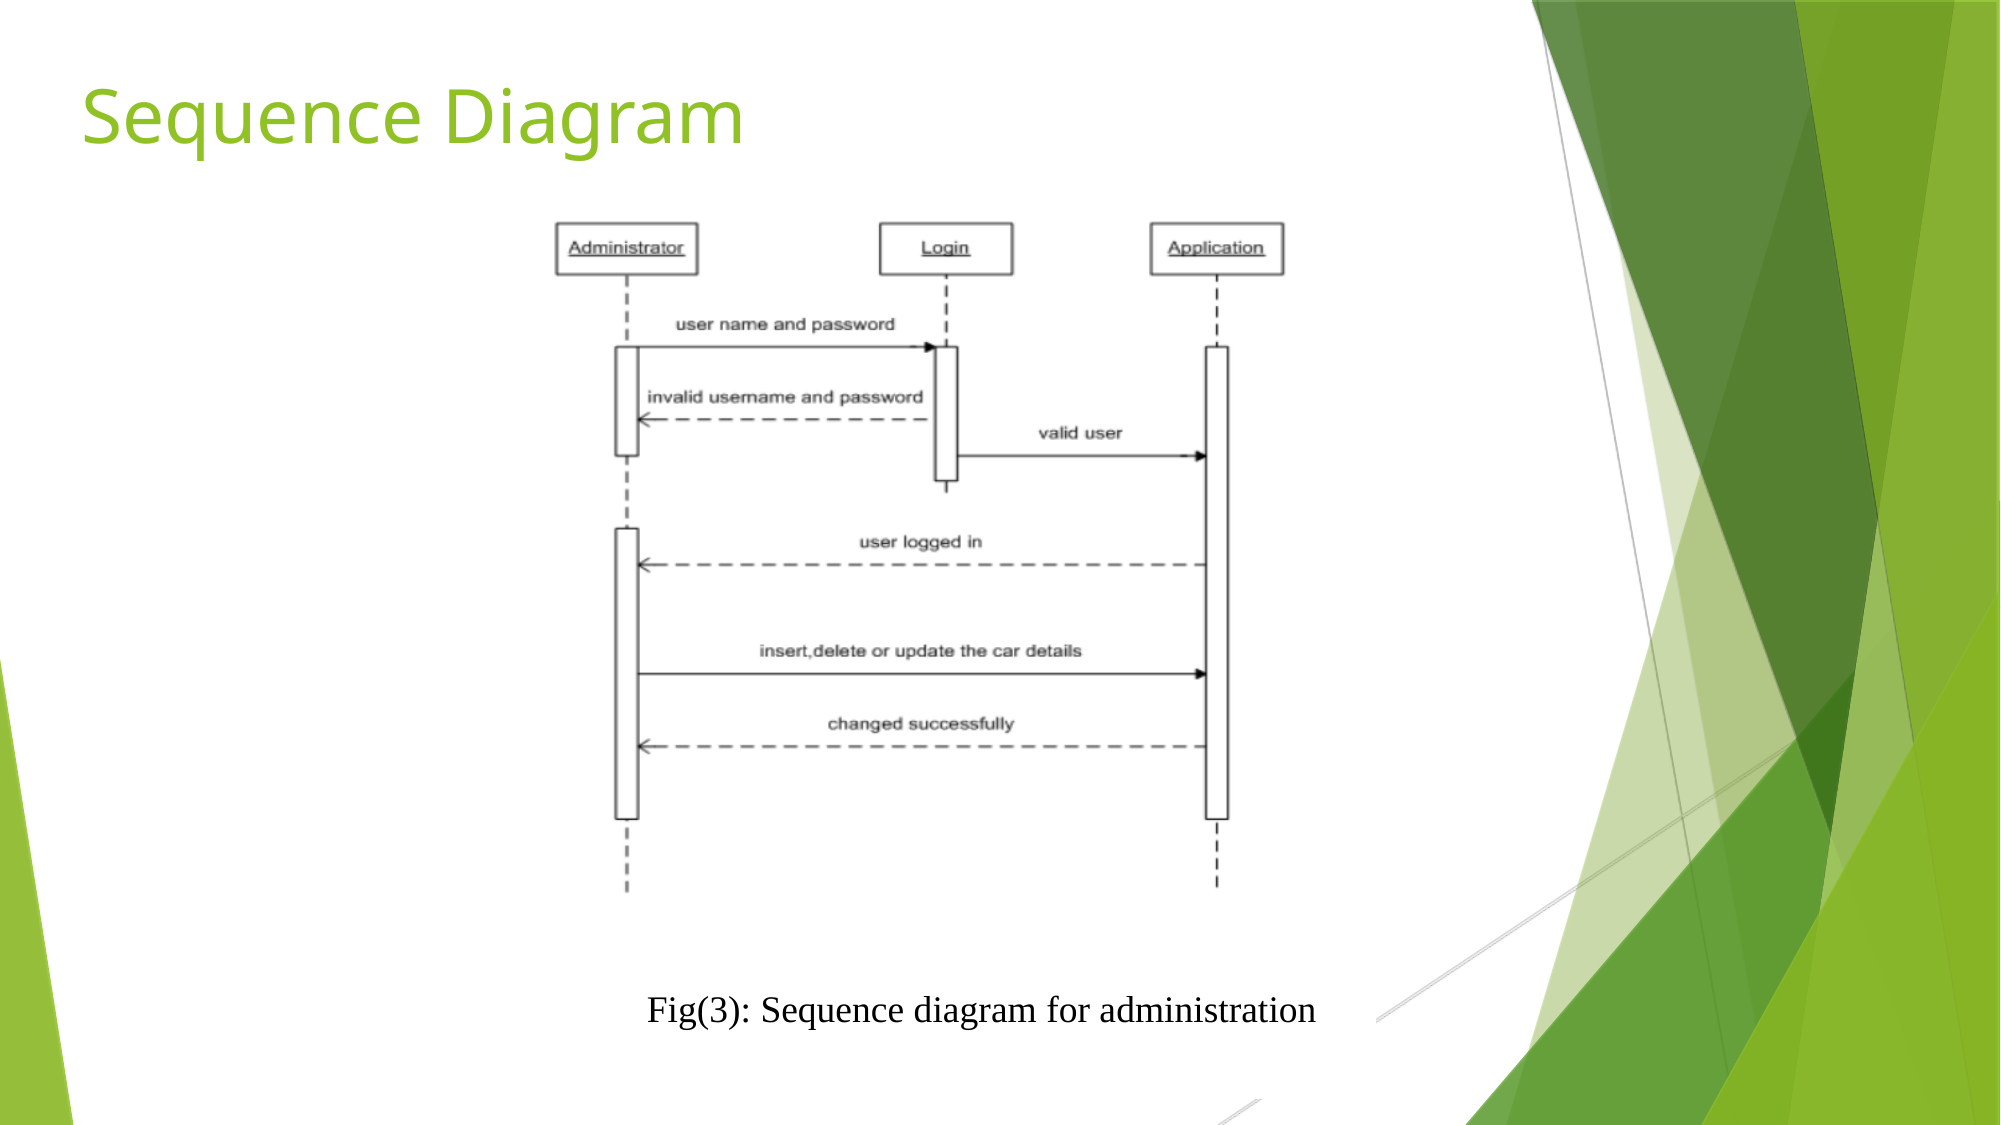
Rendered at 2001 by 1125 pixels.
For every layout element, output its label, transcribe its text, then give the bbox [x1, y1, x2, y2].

title Sequence Diagram [66, 60, 872, 310]
text_box Fig(3): Sequence diagram for administration [631, 954, 1376, 1099]
picture [503, 185, 1323, 940]
